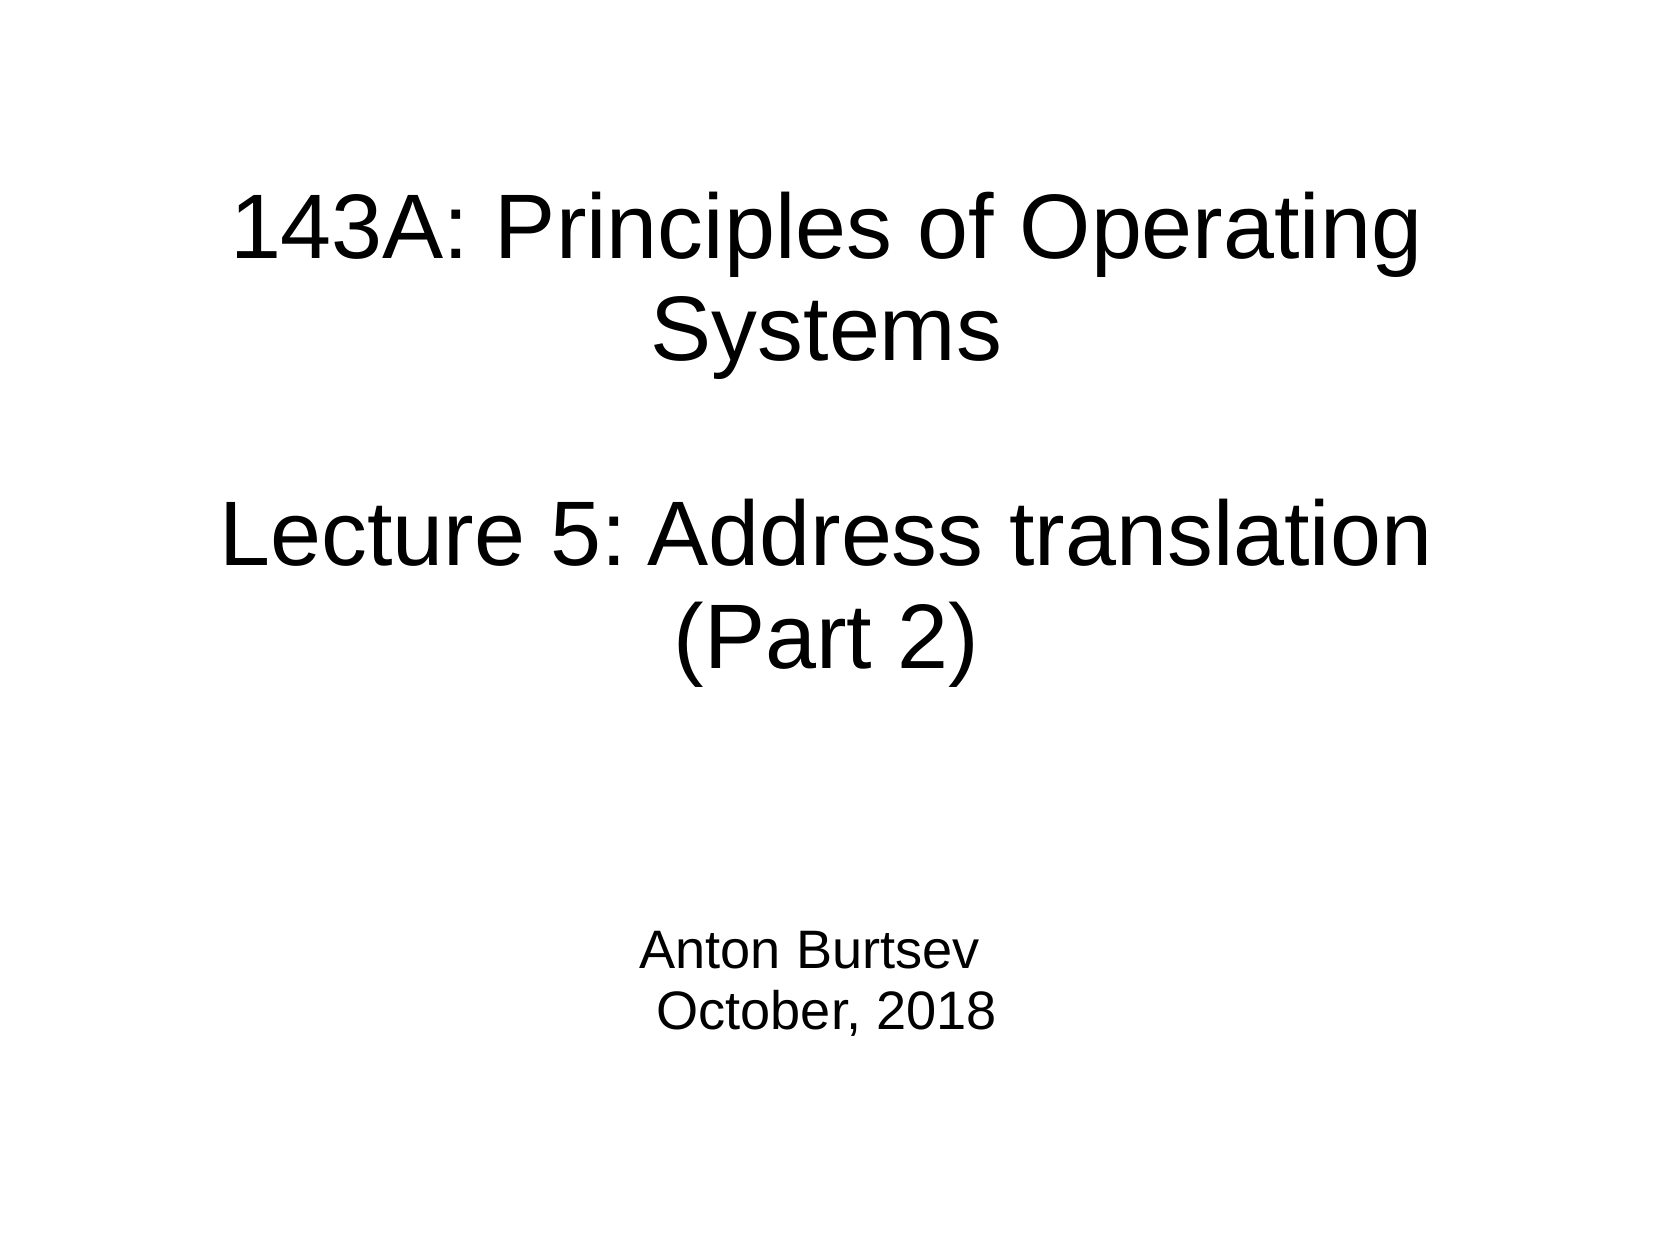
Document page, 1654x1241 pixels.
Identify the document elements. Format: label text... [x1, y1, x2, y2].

title 143A: Principles of Operating Systems Lecture 5: Address translation (Part 2) [82, 113, 1571, 637]
subtitle Anton Burtsev October, 2018 [82, 637, 1571, 1109]
